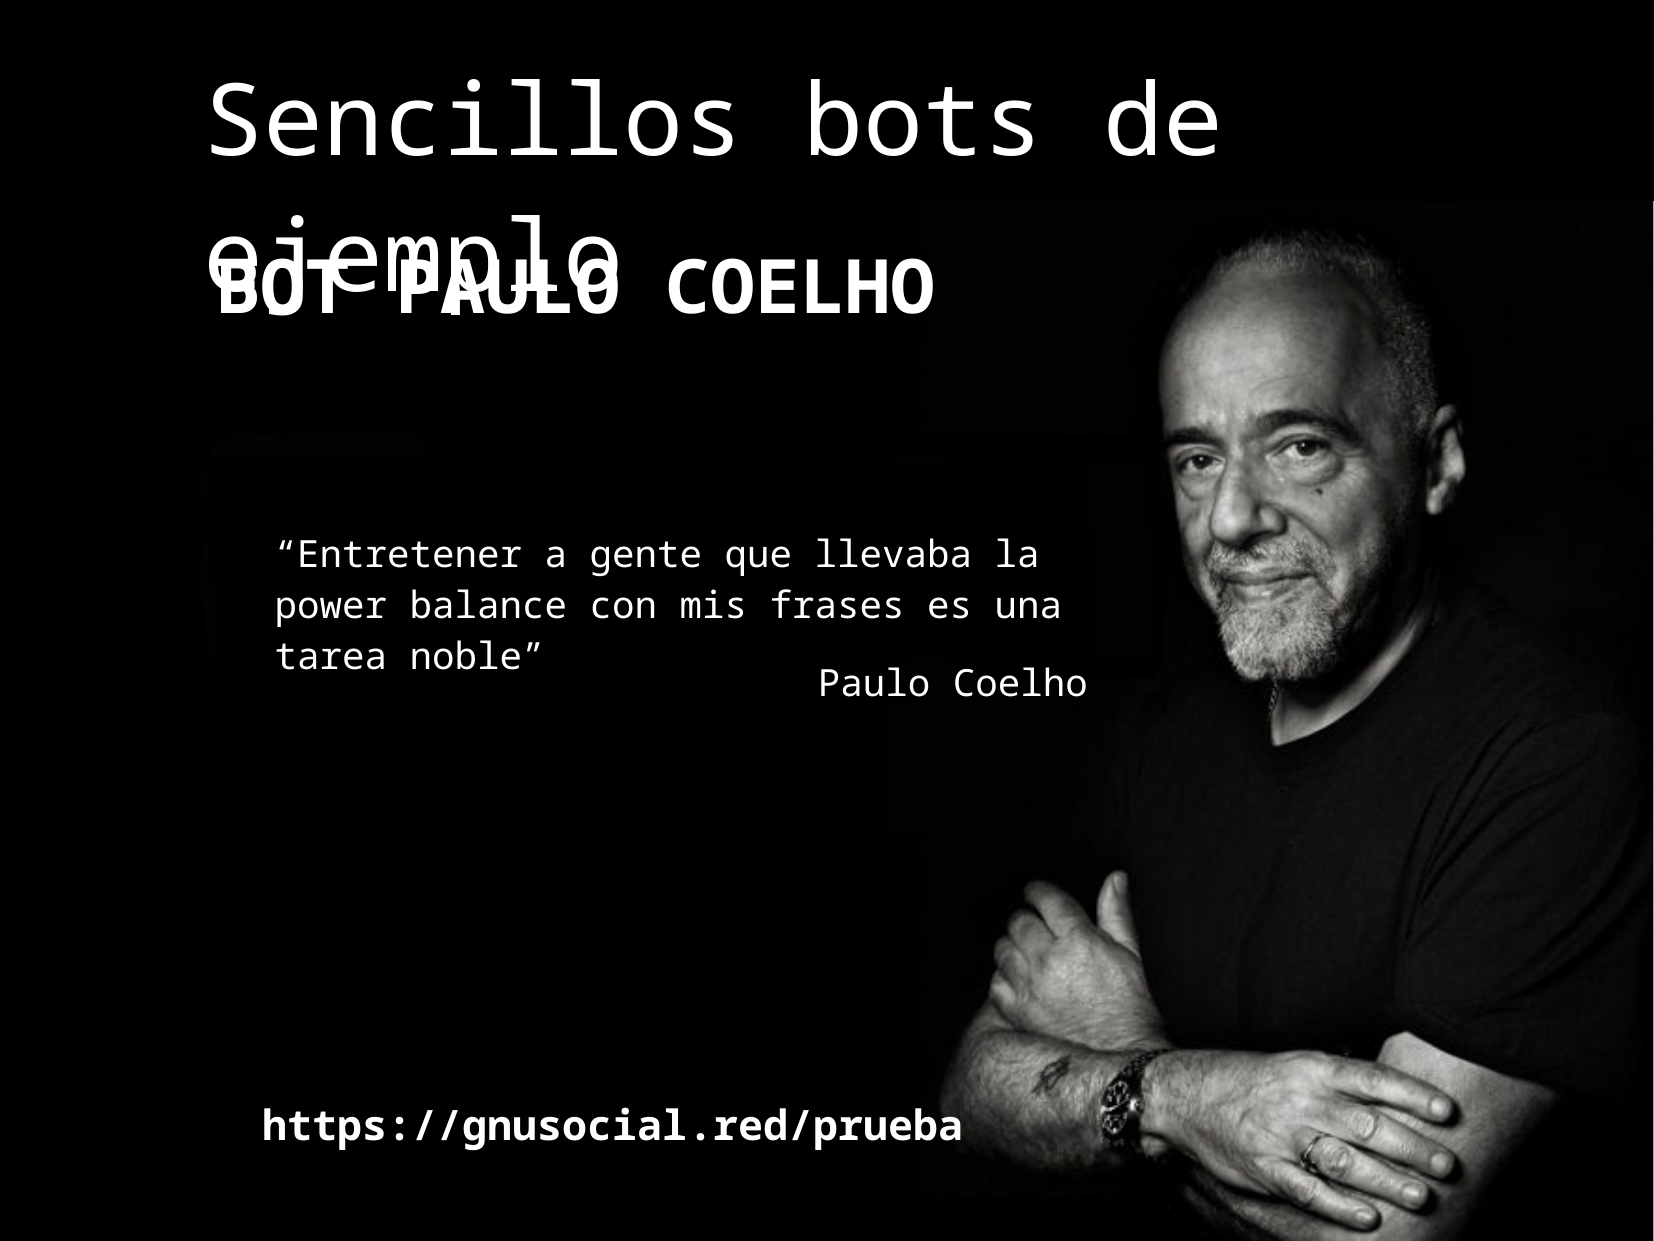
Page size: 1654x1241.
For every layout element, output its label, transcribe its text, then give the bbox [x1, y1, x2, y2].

text_box “Entretener a gente que llevaba la power balance con mis frases es una tarea noble” [259, 519, 1111, 625]
text_box [0, 0, 1654, 1241]
text_box BOT PAULO COELHO [200, 225, 1654, 331]
text_box https://gnusocial.red/prueba [248, 1088, 1075, 1153]
picture [169, 201, 1654, 1241]
text_box Paulo Coelho [803, 649, 1654, 710]
text_box Sencillos bots de ejemplo [188, 41, 1571, 177]
